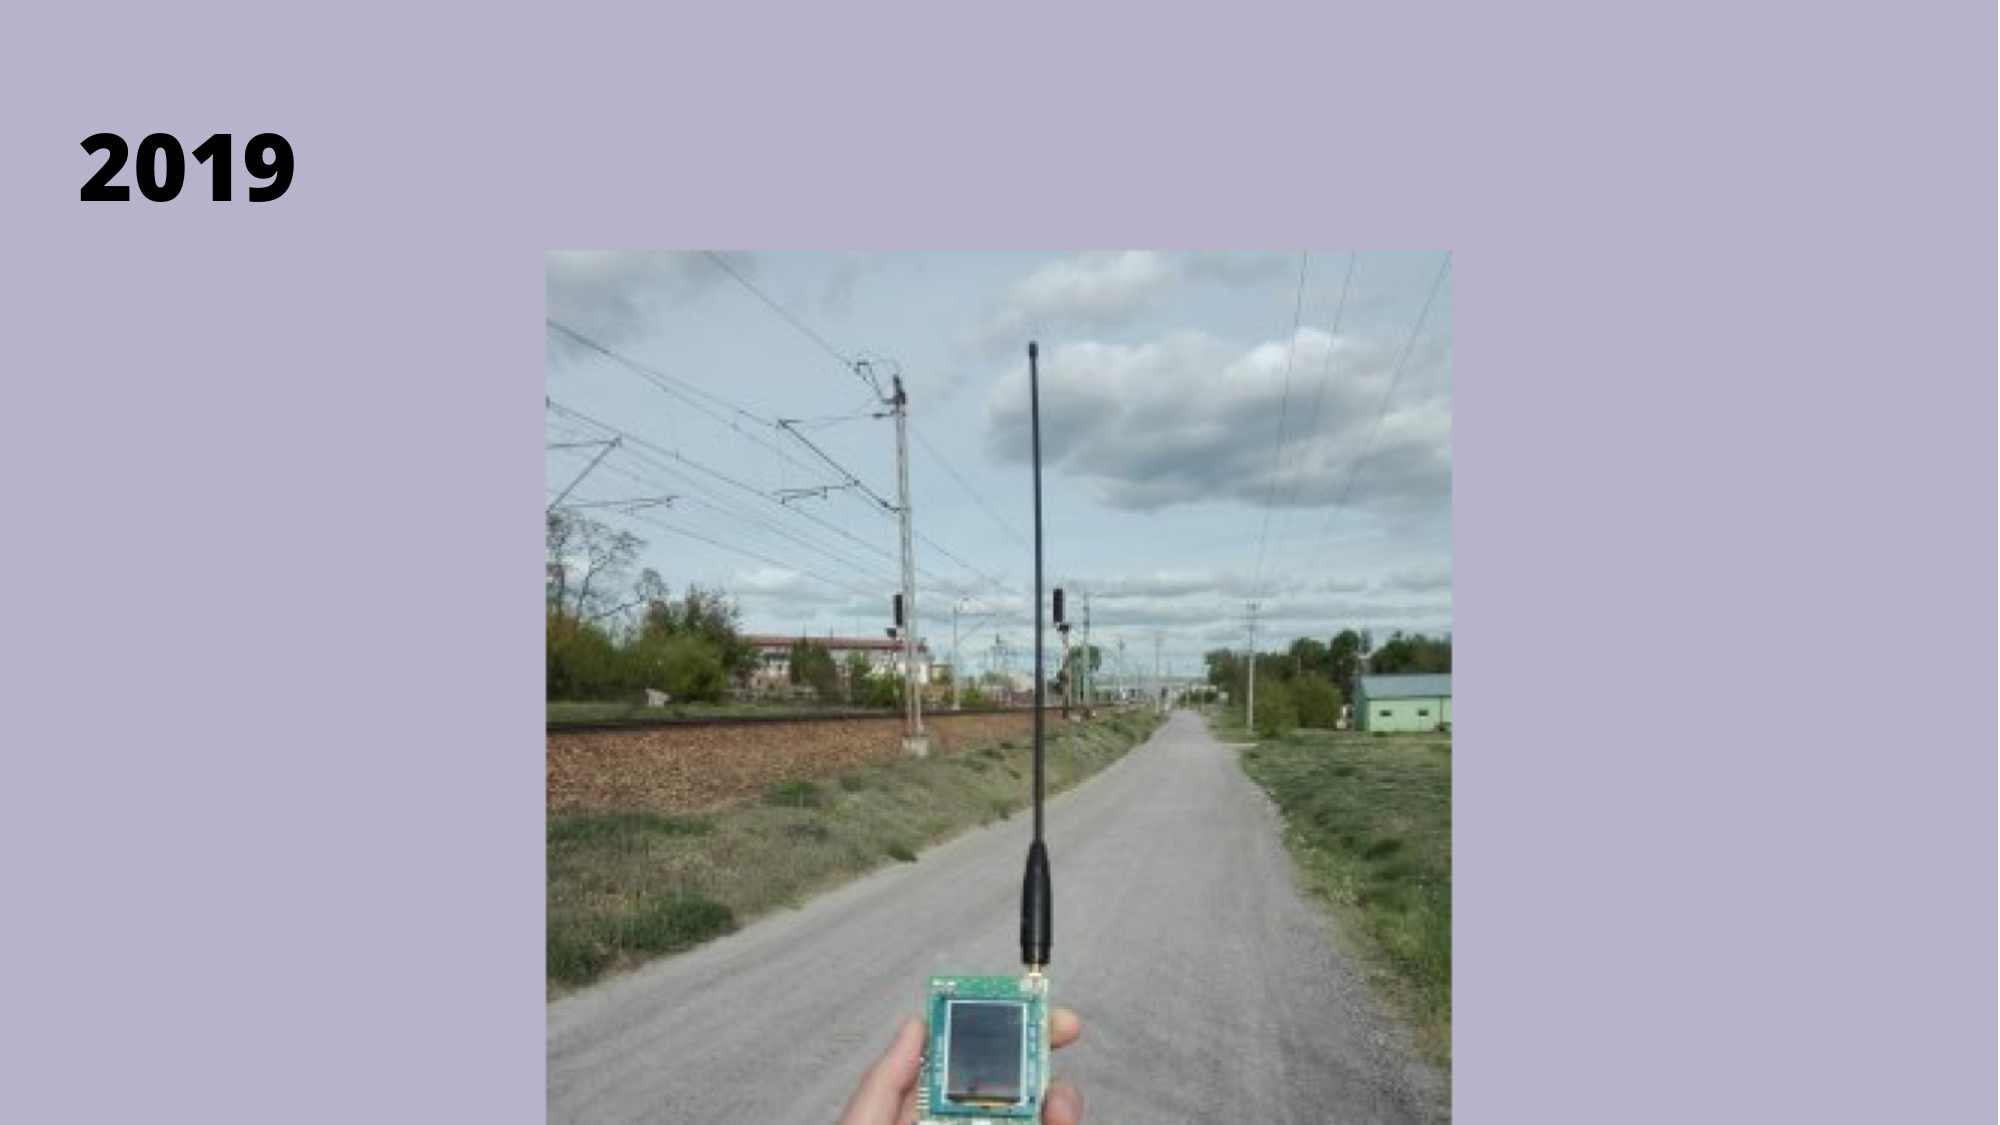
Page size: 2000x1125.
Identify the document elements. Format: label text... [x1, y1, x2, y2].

text_box 2019 [78, 101, 297, 195]
picture [0, 0, 1998, 1125]
